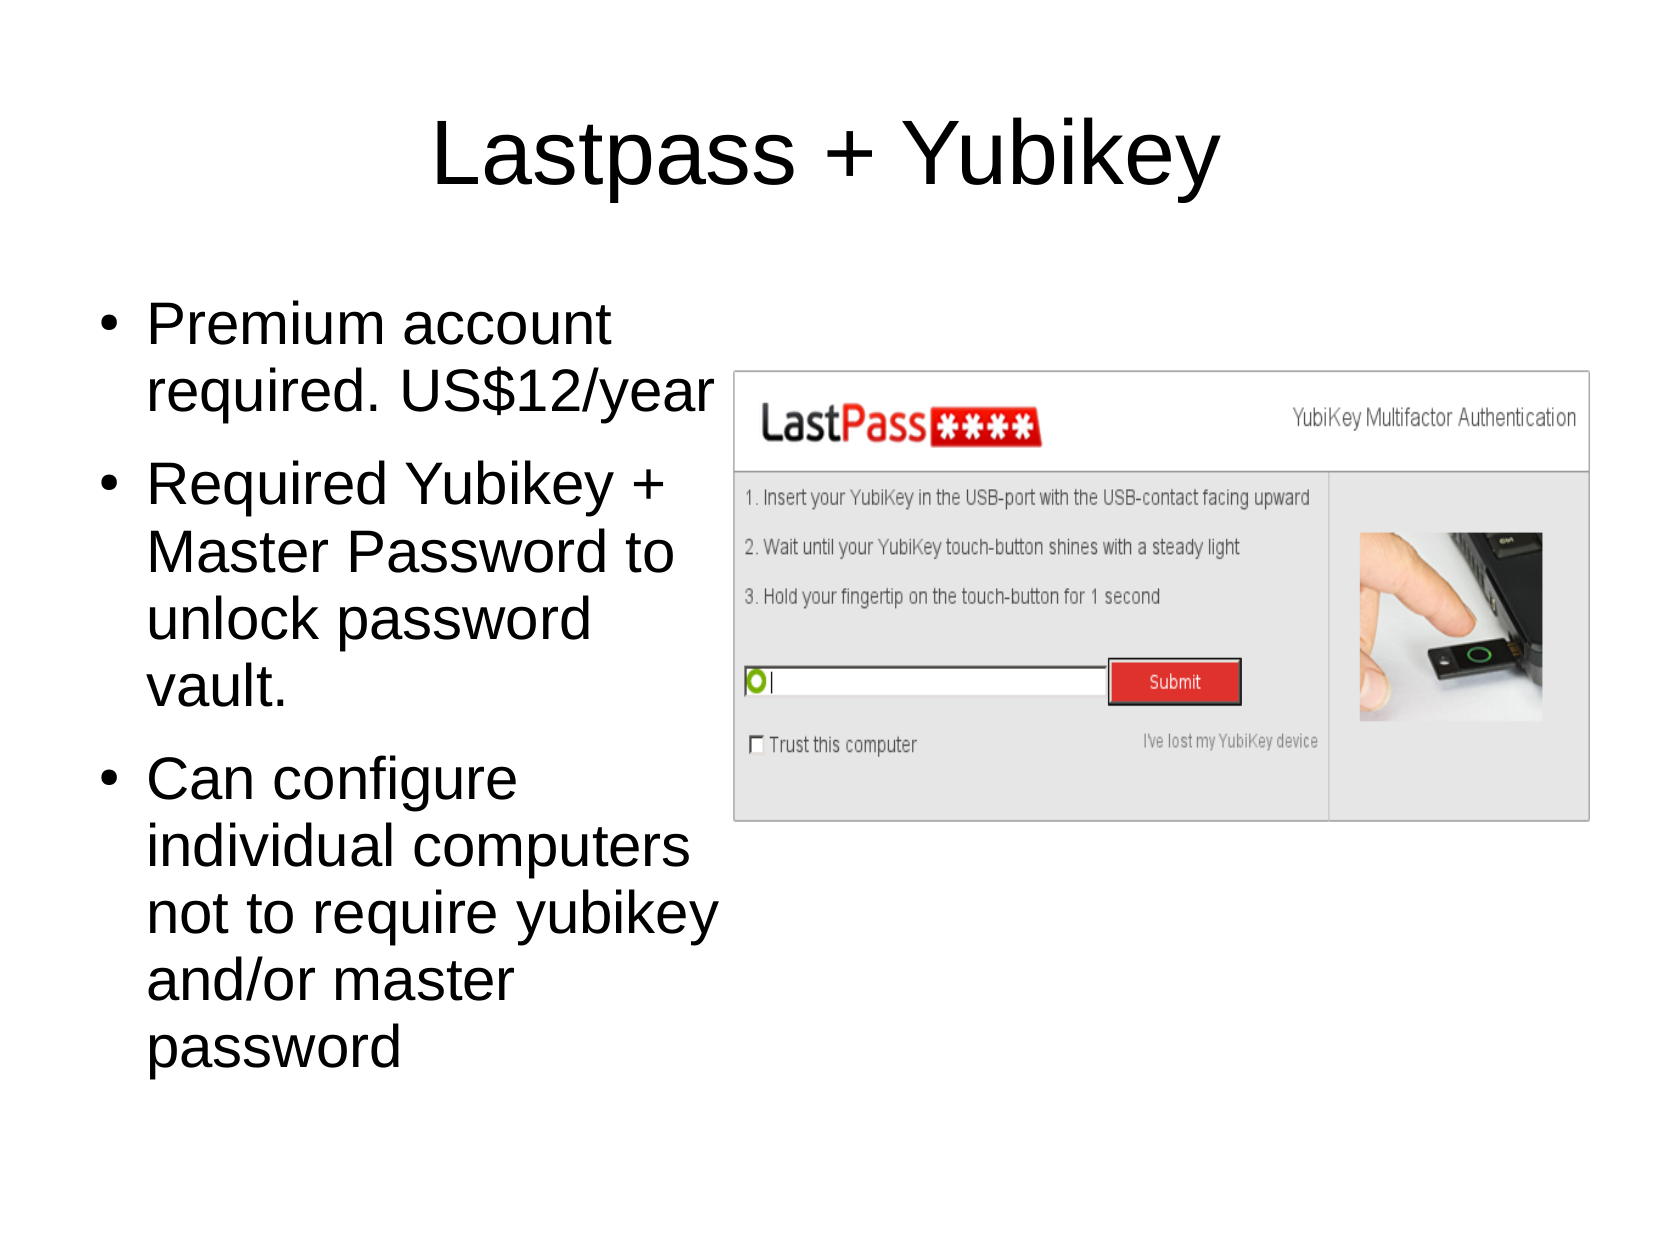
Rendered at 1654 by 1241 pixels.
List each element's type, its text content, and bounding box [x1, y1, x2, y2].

title Lastpass + Yubikey [82, 49, 1571, 257]
list Premium account required. US$12/year Required Yubikey + Master Password to unlock password vault. Can configure individual computers not to require yubikey and/or master password [82, 290, 721, 1123]
picture [720, 366, 1607, 839]
